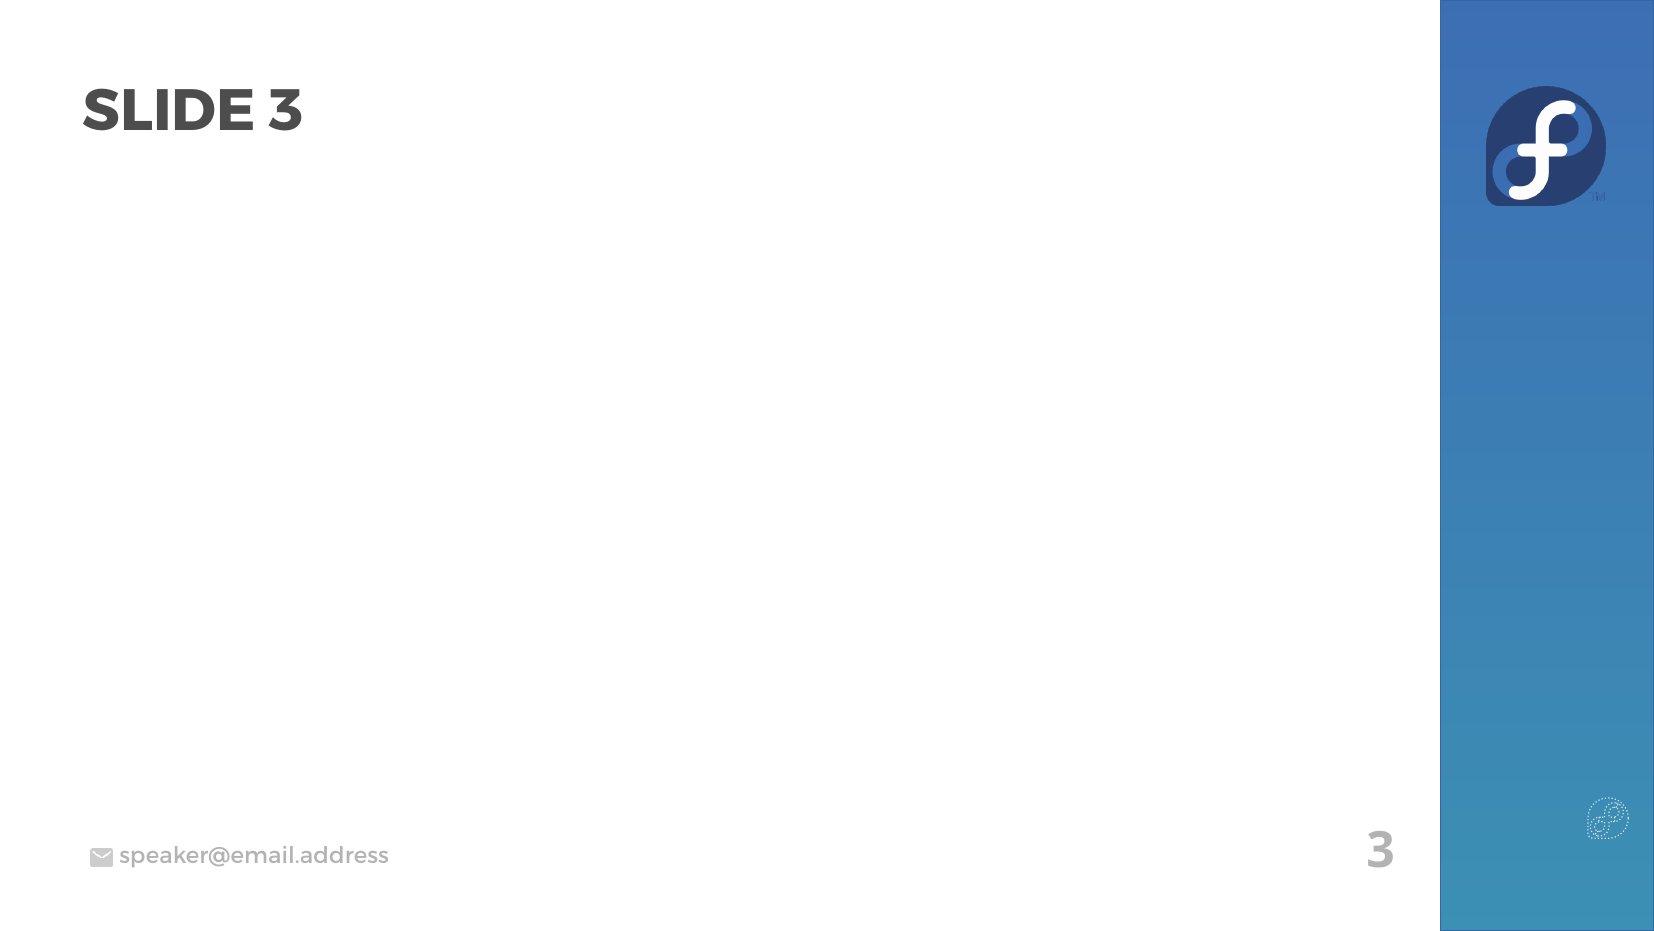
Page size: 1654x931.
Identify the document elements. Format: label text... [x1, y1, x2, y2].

picture [1486, 86, 1606, 206]
picture [90, 848, 113, 867]
title <slide-name> [82, 37, 1396, 193]
